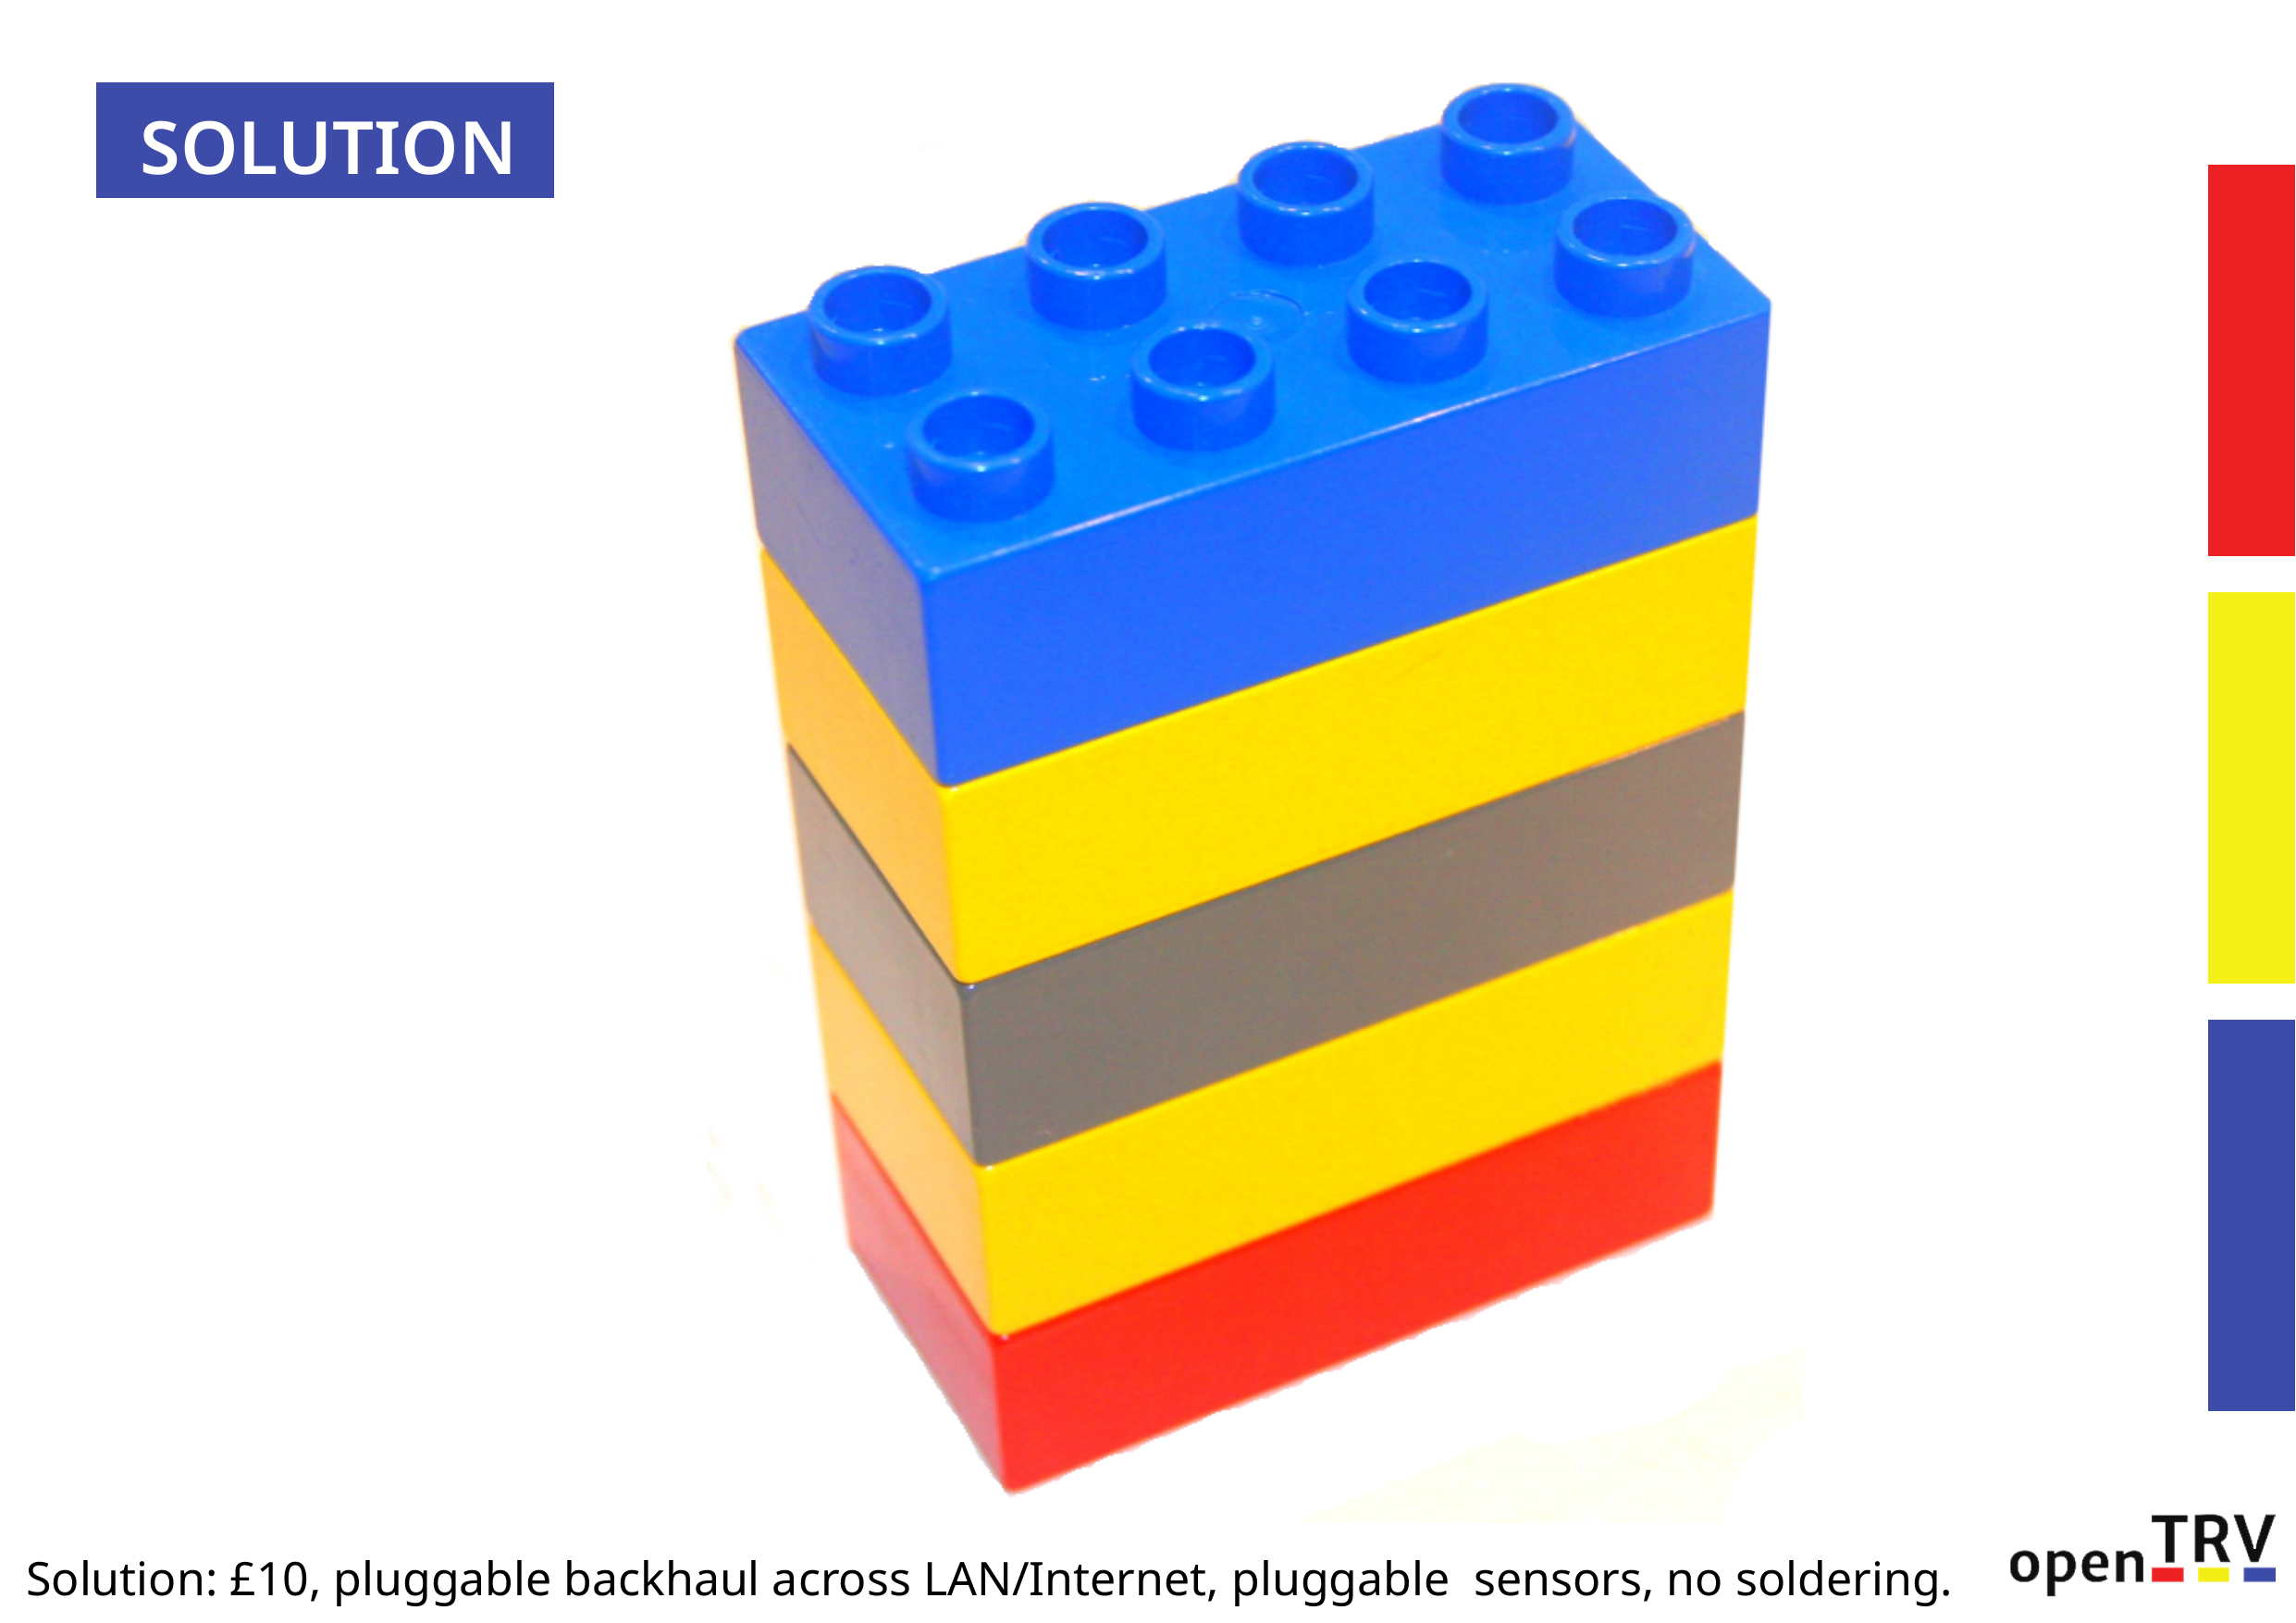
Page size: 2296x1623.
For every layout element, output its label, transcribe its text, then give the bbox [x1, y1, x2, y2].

picture [2009, 1500, 2276, 1619]
text_box [2208, 165, 2295, 556]
text_box Solution: £10, pluggable backhaul across LAN/Internet, pluggable sensors, no soldering. [12, 1539, 1974, 1605]
text_box [2208, 592, 2295, 984]
text_box [2208, 1020, 2295, 1411]
text_box SOLUTION [140, 96, 693, 187]
picture [707, 81, 1803, 1523]
text_box [96, 82, 554, 198]
